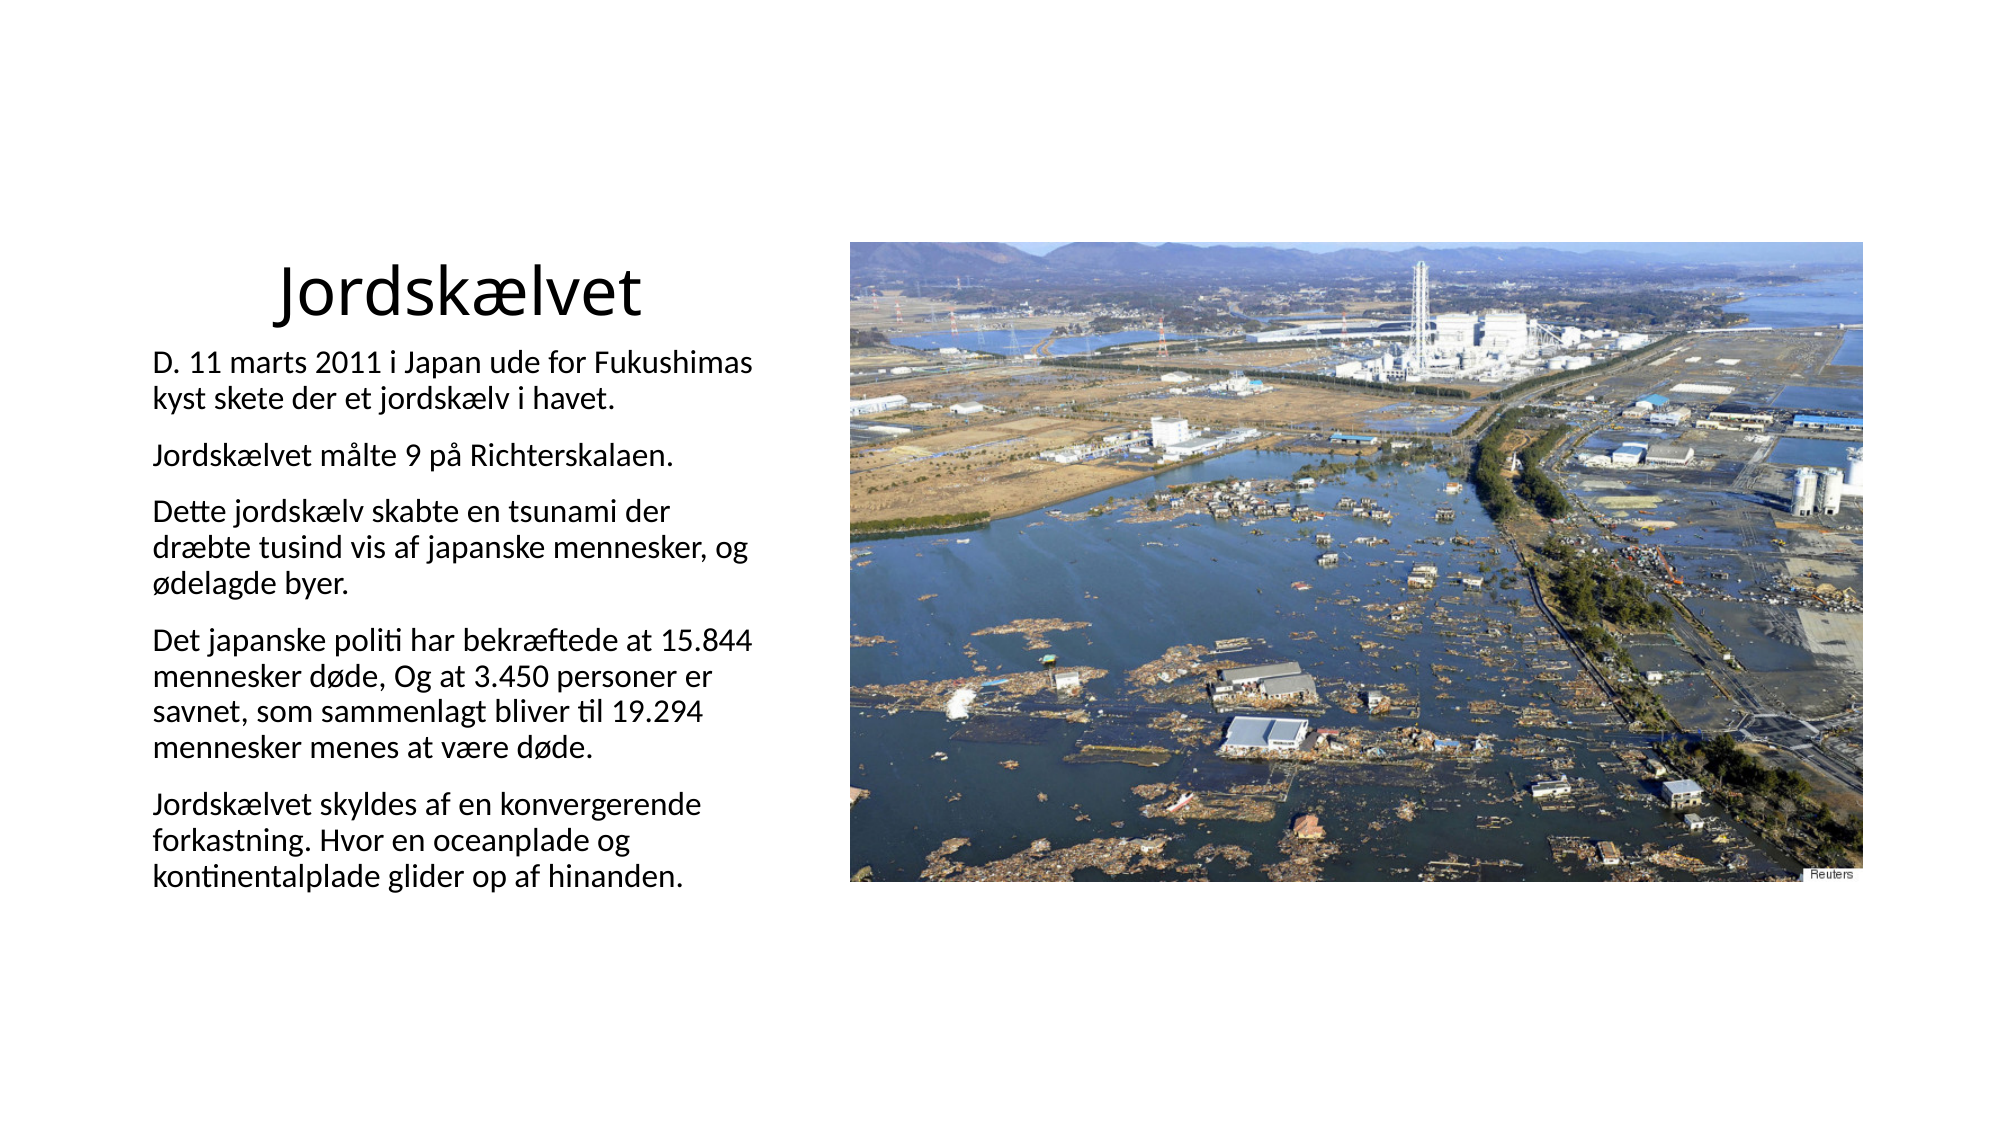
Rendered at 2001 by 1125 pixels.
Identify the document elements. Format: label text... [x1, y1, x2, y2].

title Jordskælvet [137, 75, 783, 337]
picture [850, 242, 1863, 882]
list D. 11 marts 2011 i Japan ude for Fukushimas kyst skete der et jordskælv i havet. Jordskælvet målte 9 på Richterskalaen. Dette jordskælv skabte en tsunami der dræbte tusind vis af japanske mennesker, og ødelagde byer. Det japanske politi har bekræftede at 15.844 mennesker døde, Og at 3.450 personer er savnet, som sammenlagt bliver til 19.294 mennesker menes at være døde. Jordskælvet skyldes af en konvergerende forkastning. Hvor en oceanplade og kontinentalplade glider op af hinanden. [137, 337, 783, 1055]
